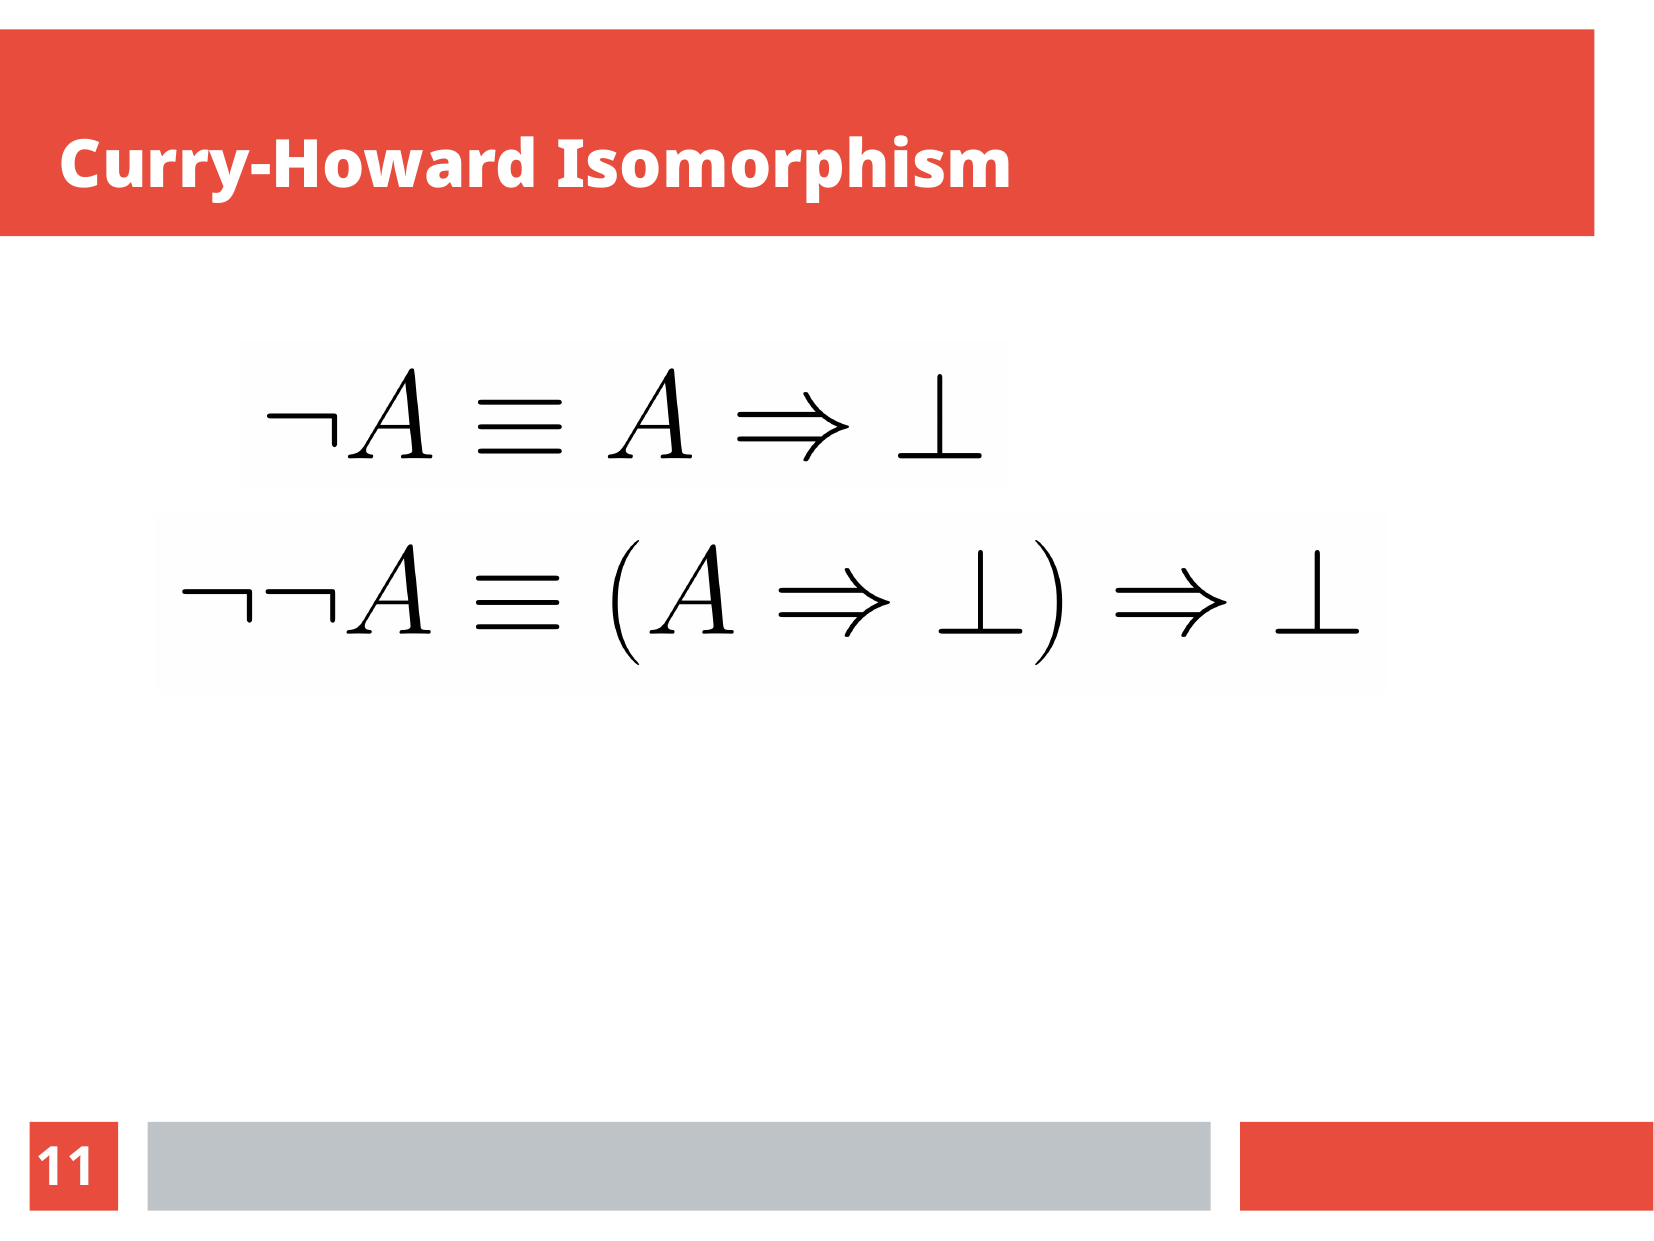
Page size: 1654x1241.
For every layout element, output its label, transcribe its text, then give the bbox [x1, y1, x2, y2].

text_box 11 [20, 1119, 254, 1210]
picture [155, 512, 1387, 695]
picture [240, 341, 1010, 488]
title Curry-Howard Isomorphism [59, 58, 1595, 207]
